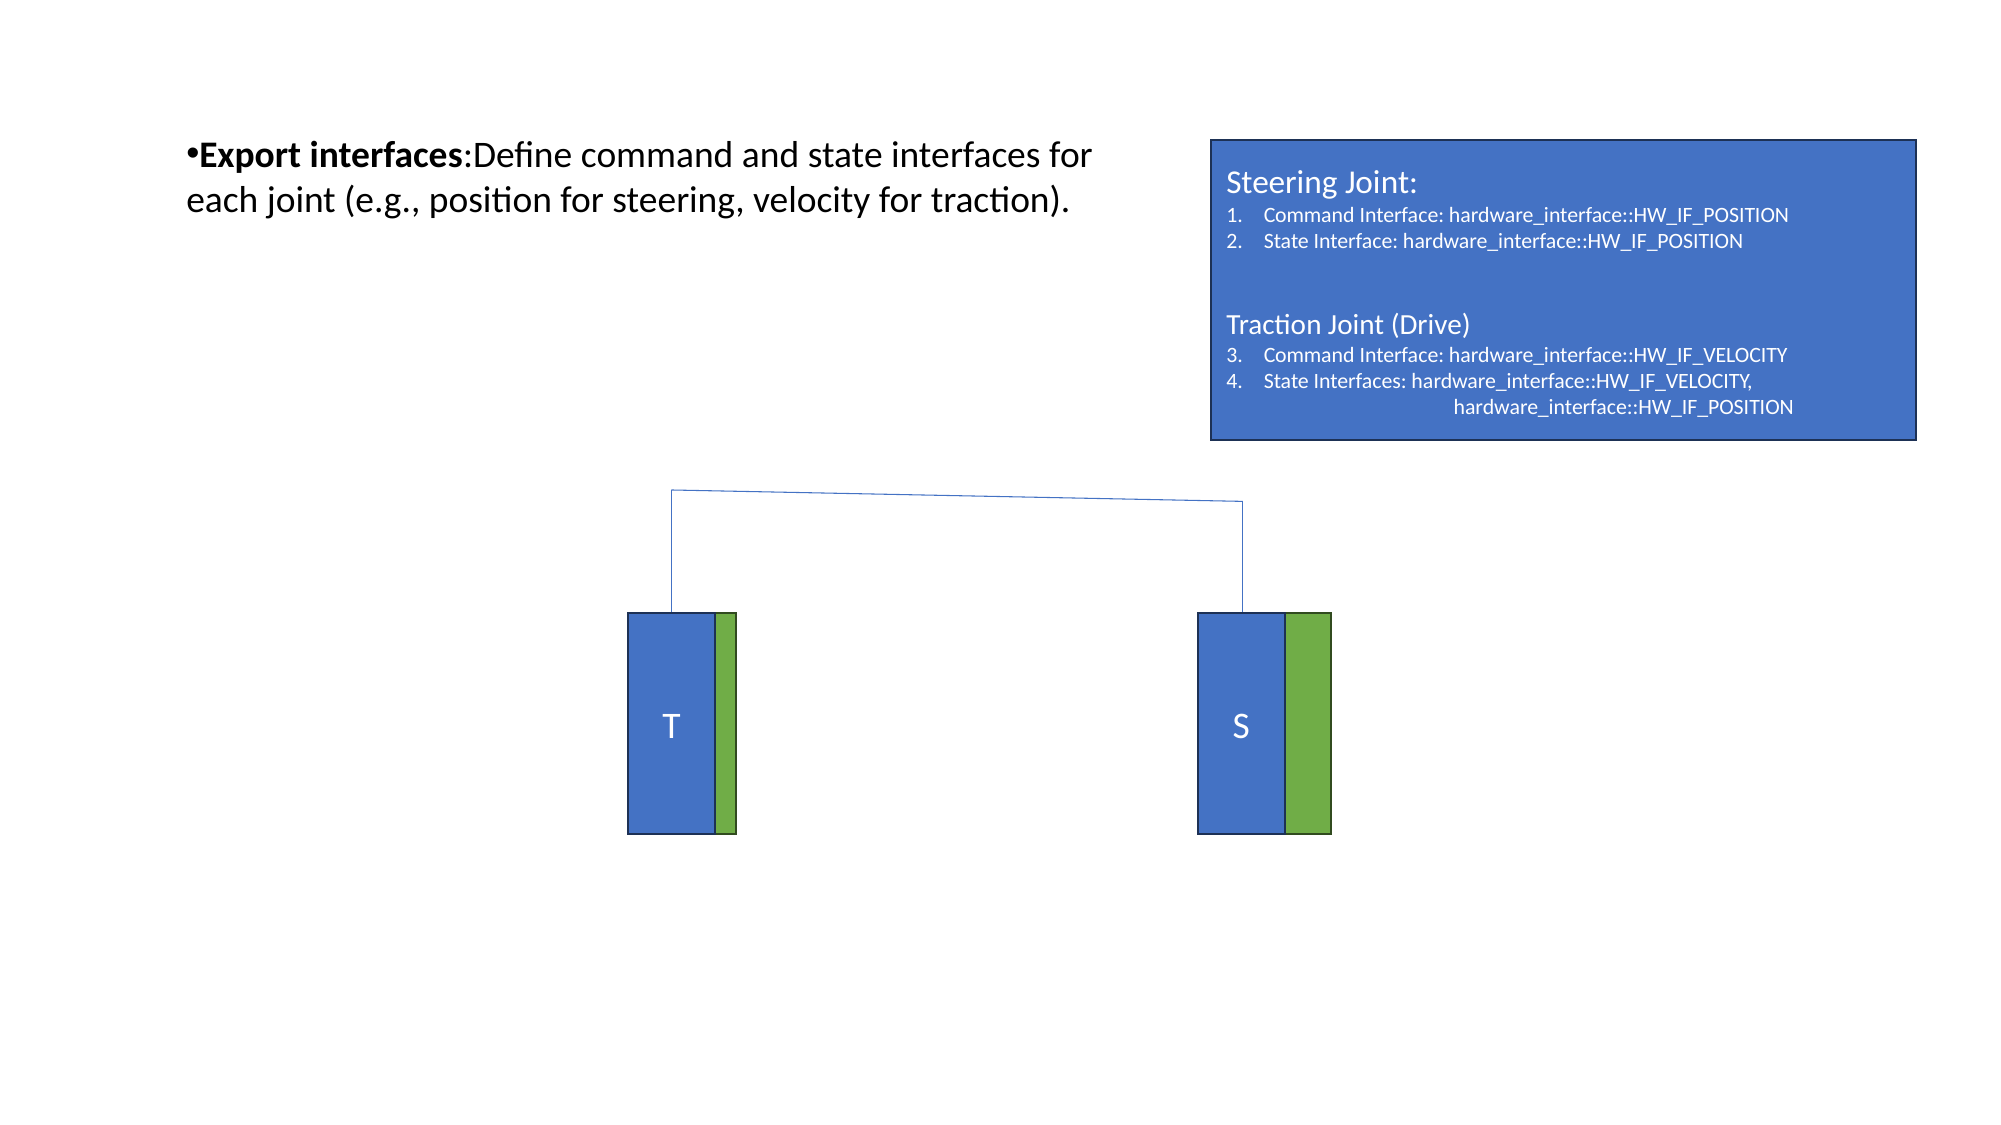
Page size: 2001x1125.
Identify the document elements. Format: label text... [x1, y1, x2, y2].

text_box [1285, 612, 1332, 835]
text_box [715, 612, 737, 835]
text_box S [1197, 612, 1285, 835]
text_box T [627, 612, 715, 835]
text_box Steering Joint: Command Interface: hardware_interface::HW_IF_POSITION State Interface: hardware_interface::HW_IF_POSITION Traction Joint (Drive) Command Interface: hardware_interface::HW_IF_VELOCITY State Interfaces: hardware_interface::HW_IF_VELOCITY, hardware_interface::HW_IF_POSITION [1211, 139, 1916, 440]
text_box Export interfaces:Define command and state interfaces for each joint (e.g., position for steering, velocity for traction). [171, 122, 1172, 228]
